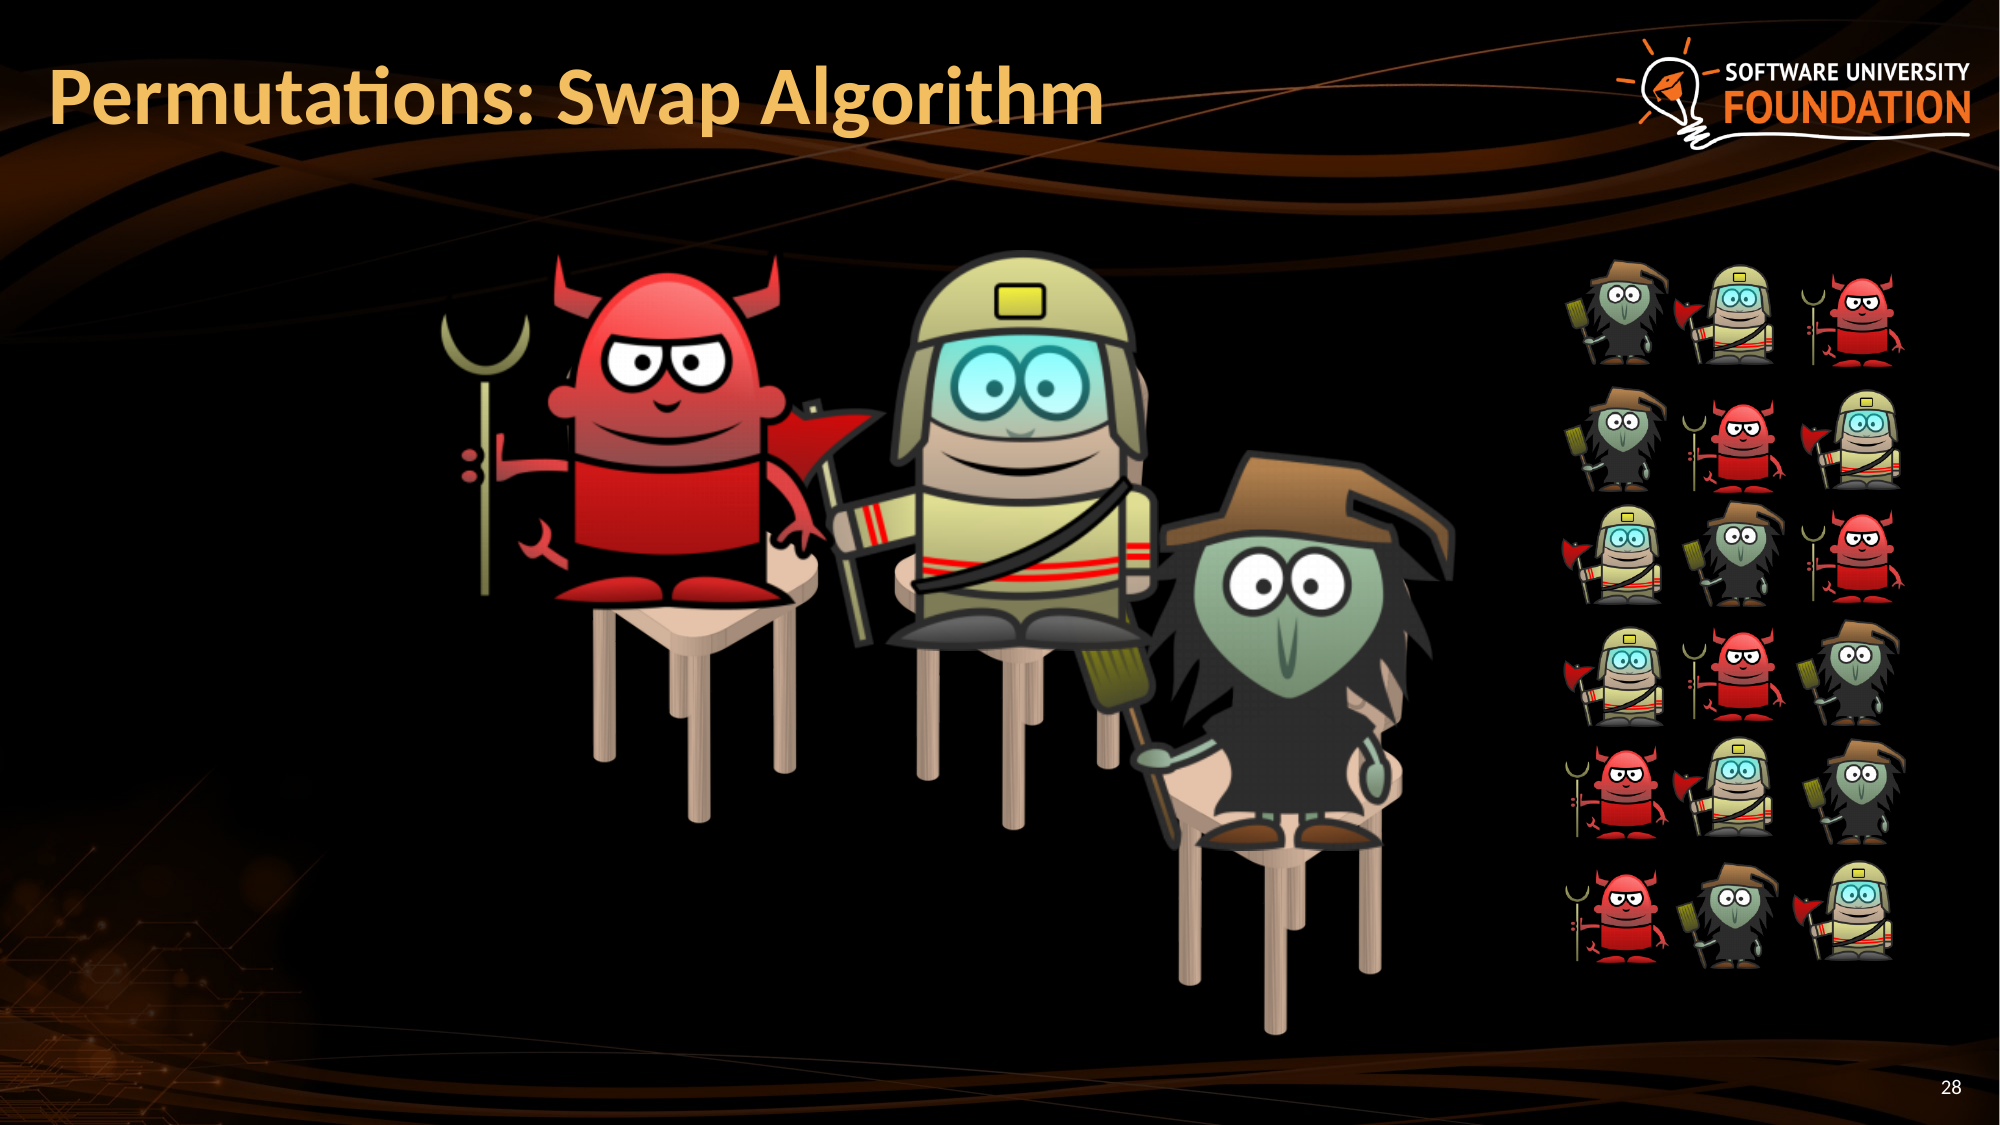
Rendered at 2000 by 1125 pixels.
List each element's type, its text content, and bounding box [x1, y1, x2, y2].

slide_number <number> [1897, 1070, 1968, 1103]
picture [0, 0, 2000, 1125]
title Permutations: Swap Algorithm [30, 6, 1602, 189]
